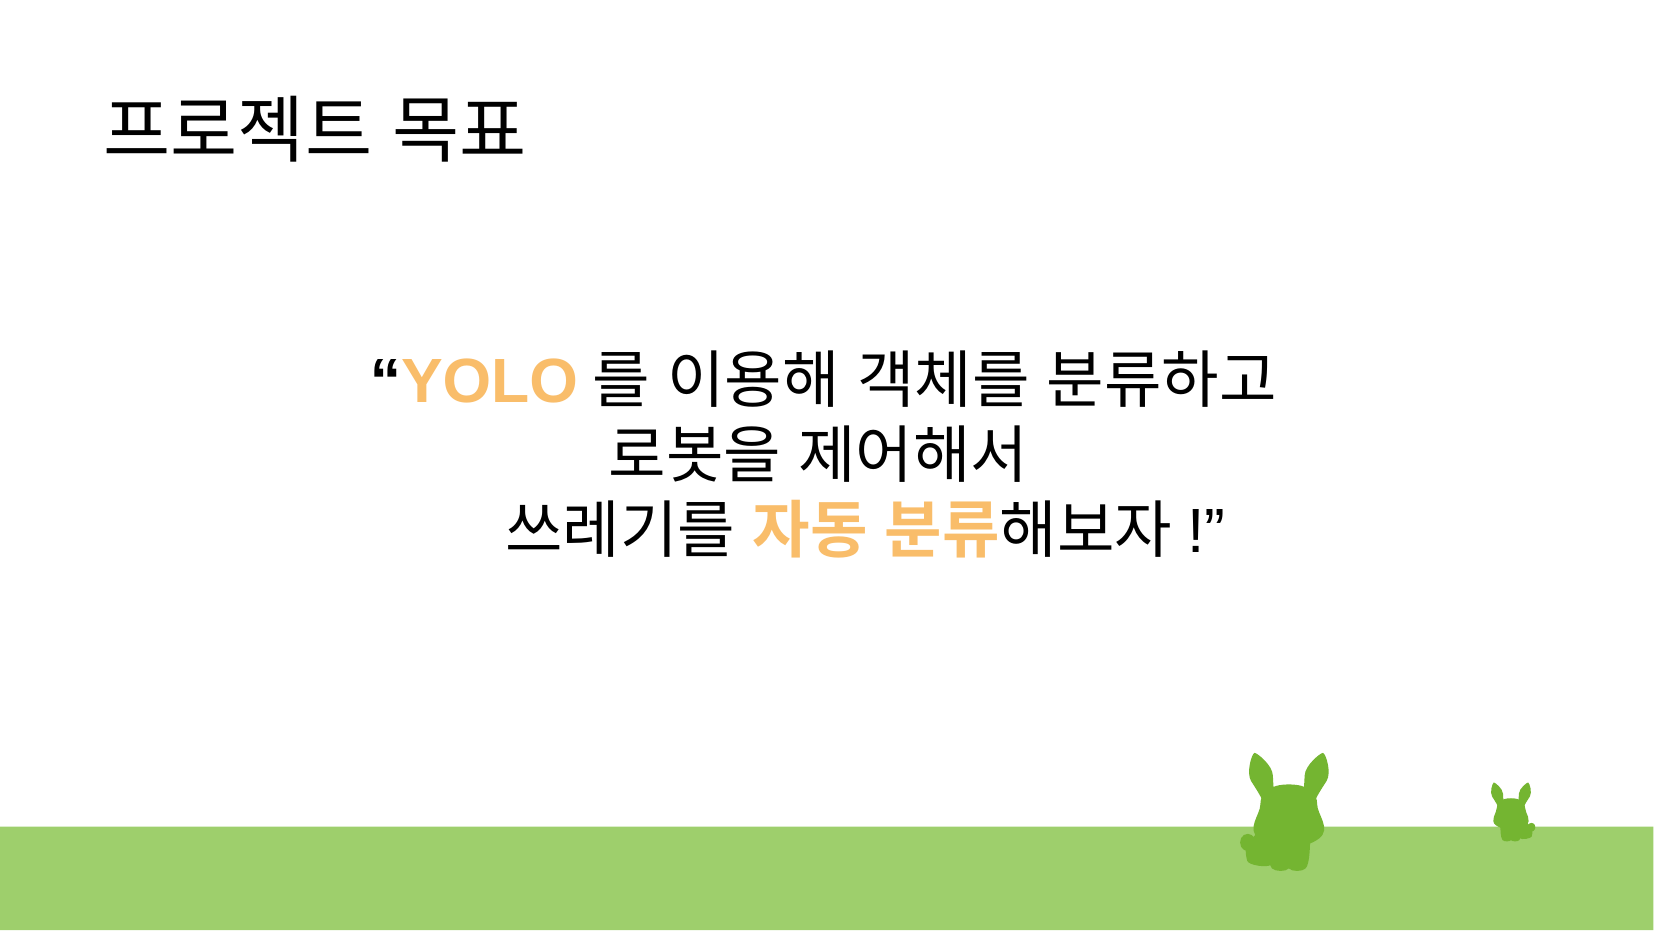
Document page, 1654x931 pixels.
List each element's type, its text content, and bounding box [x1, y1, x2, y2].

text_box “YOLO를 이용해 객체를 분류하고 로봇을 제어해서 쓰레기를 자동 분류해보자!” [320, 332, 1333, 571]
text_box 프로젝트 목표 [88, 42, 600, 187]
